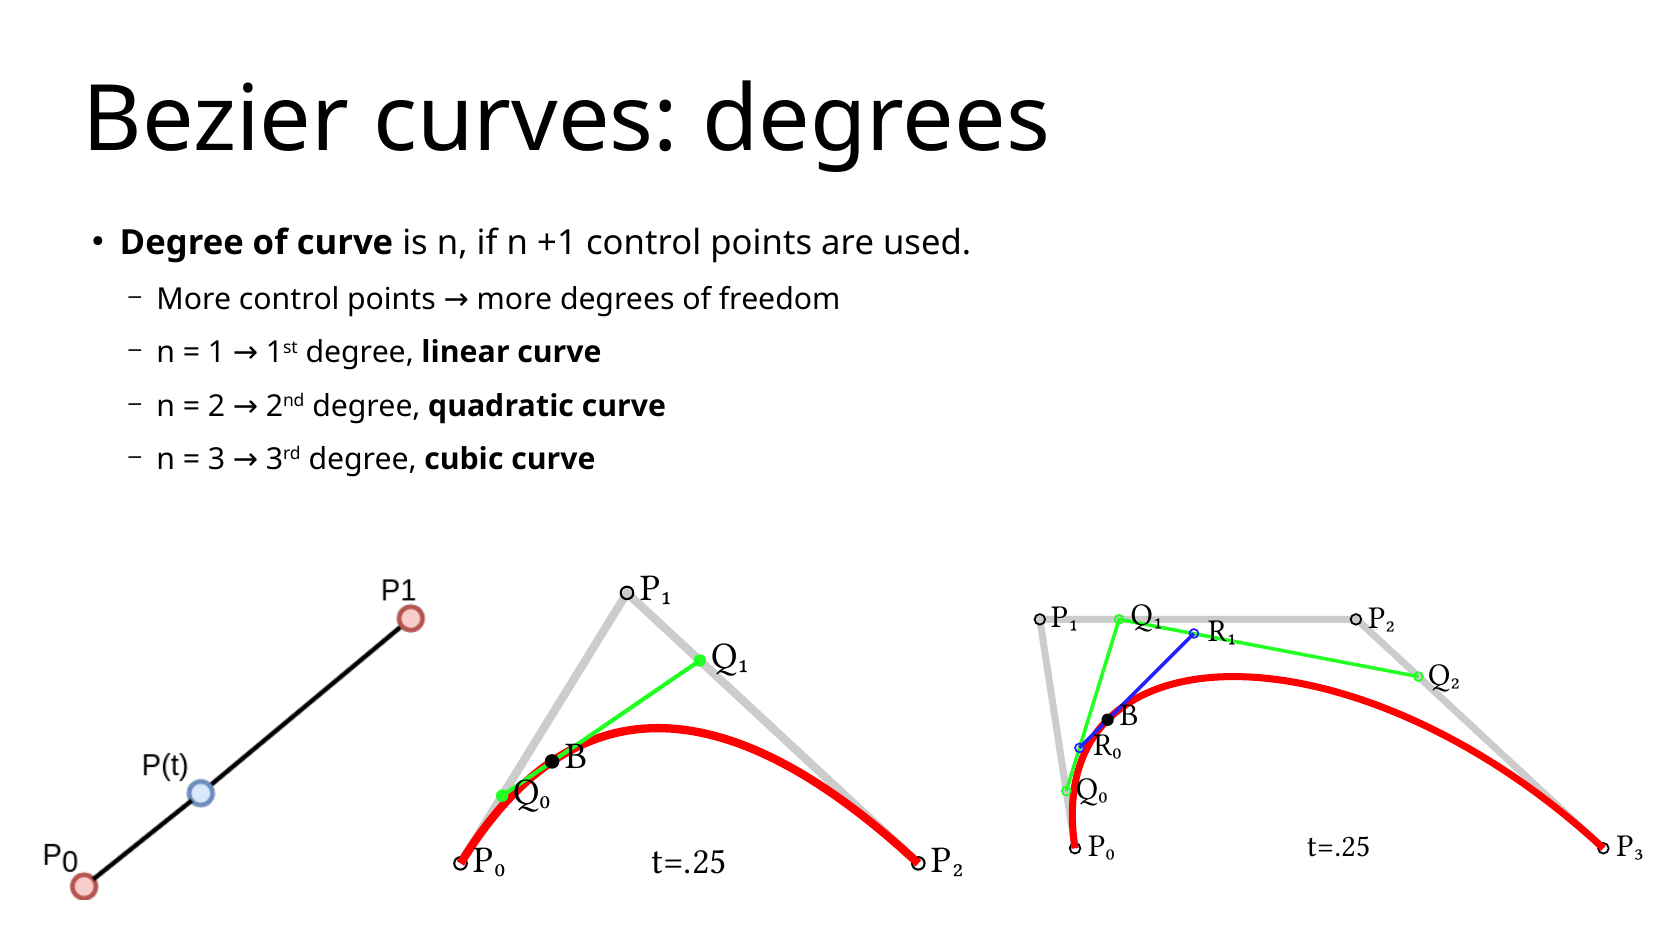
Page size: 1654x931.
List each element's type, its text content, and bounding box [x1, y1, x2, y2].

picture [23, 569, 1654, 901]
title Bezier curves: degrees [82, 37, 1571, 193]
list Degree of curve is n, if n +1 control points are used. More control points → more degrees of freedom n = 1 → 1st degree, linear curve n = 2 → 2nd degree, quadratic curve n = 3 → 3rd degree, cubic curve [82, 217, 1571, 481]
